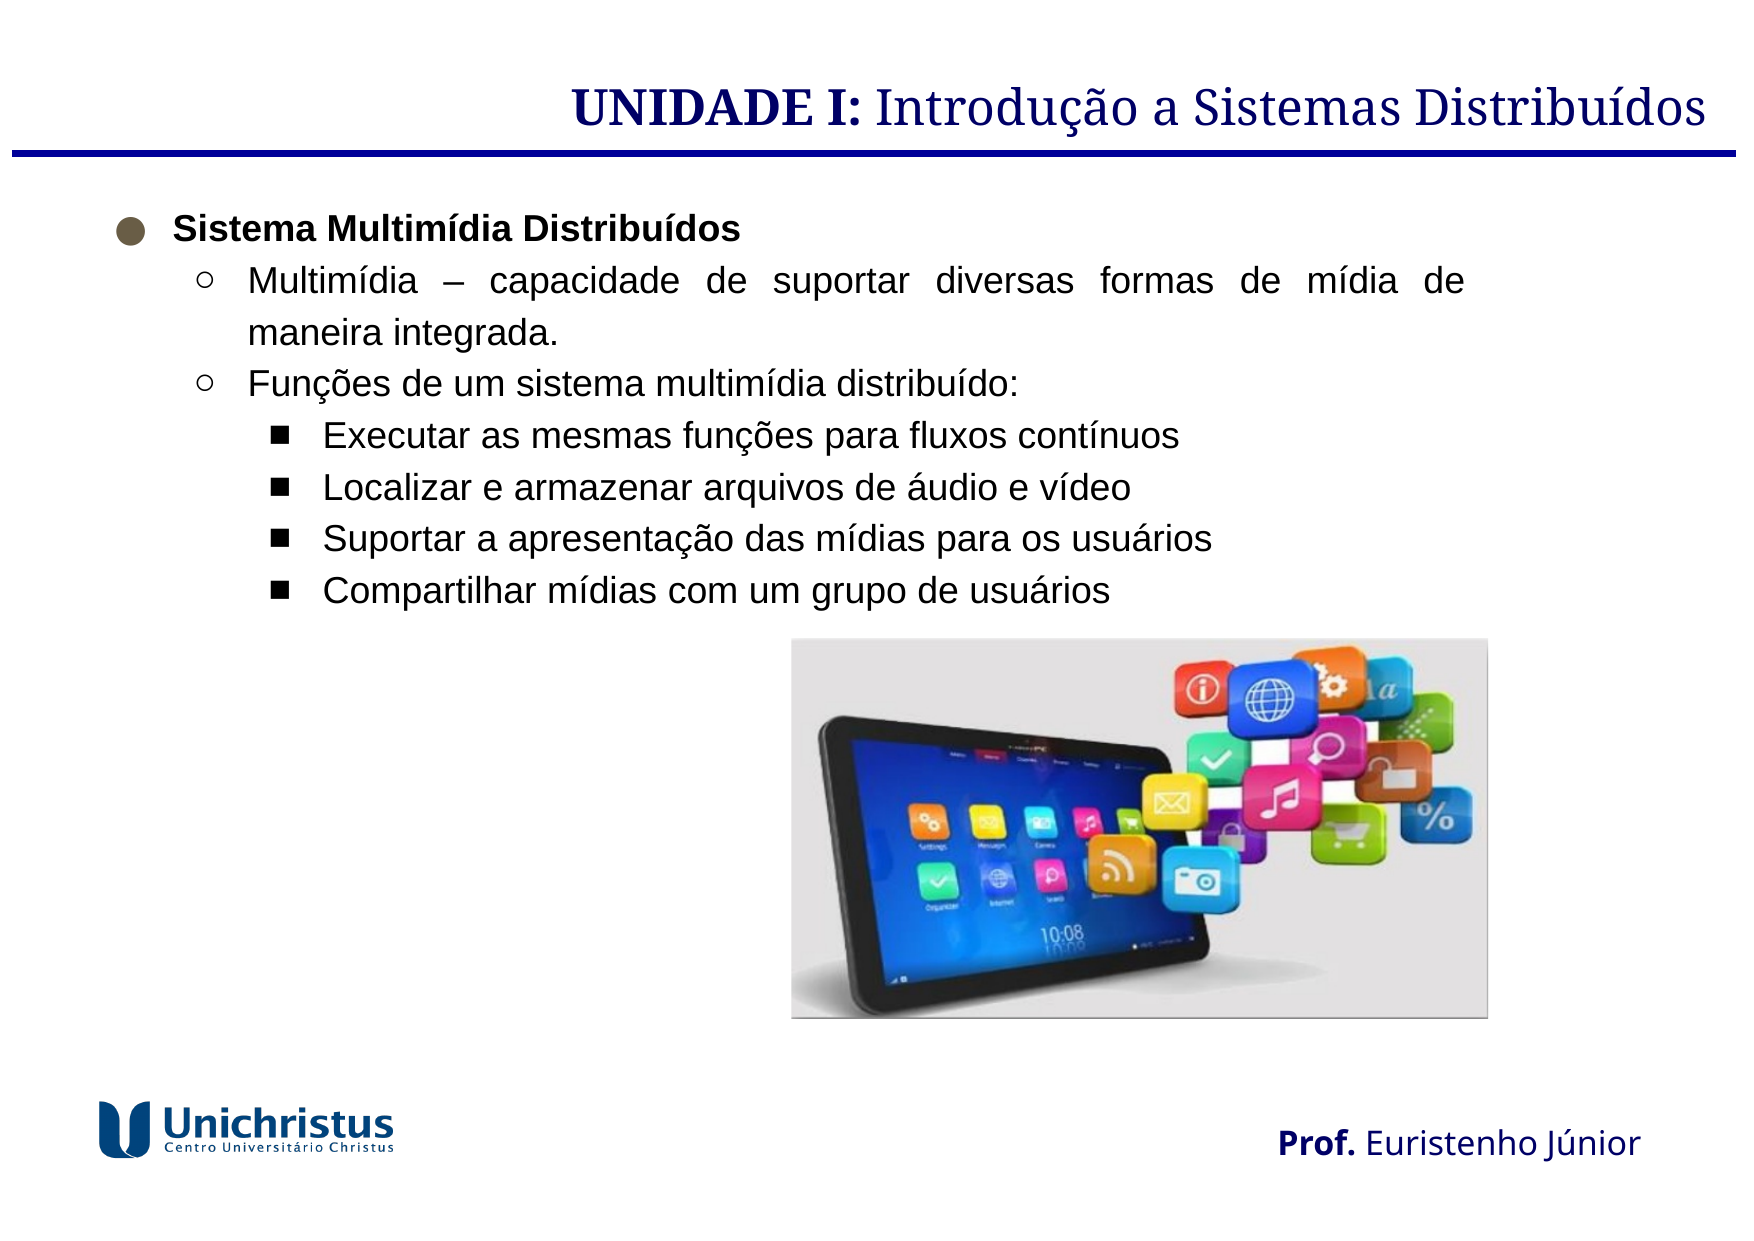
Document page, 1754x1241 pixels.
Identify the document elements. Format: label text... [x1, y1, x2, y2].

text_box UNIDADE I: Introdução a Sistemas Distribuídos [556, 157, 1708, 161]
text_box Prof. Euristenho Júnior [1262, 1111, 1695, 1167]
picture [94, 1098, 398, 1160]
picture [791, 638, 1489, 1019]
text_box UNIDADE I: Introdução a Sistemas Distribuídos [556, 64, 1708, 150]
text_box Sistema Multimídia Distribuídos Multimídia – capacidade de suportar diversas formas de mídia de maneira integrada. Funções de um sistema multimídia distribuído: Executar as mesmas funções para fluxos contínuos Localizar e armazenar arquivos de áudio e vídeo Suportar a apresentação das mídias para os usuários Compartilhar mídias com um grupo de usuários [82, 182, 1481, 780]
